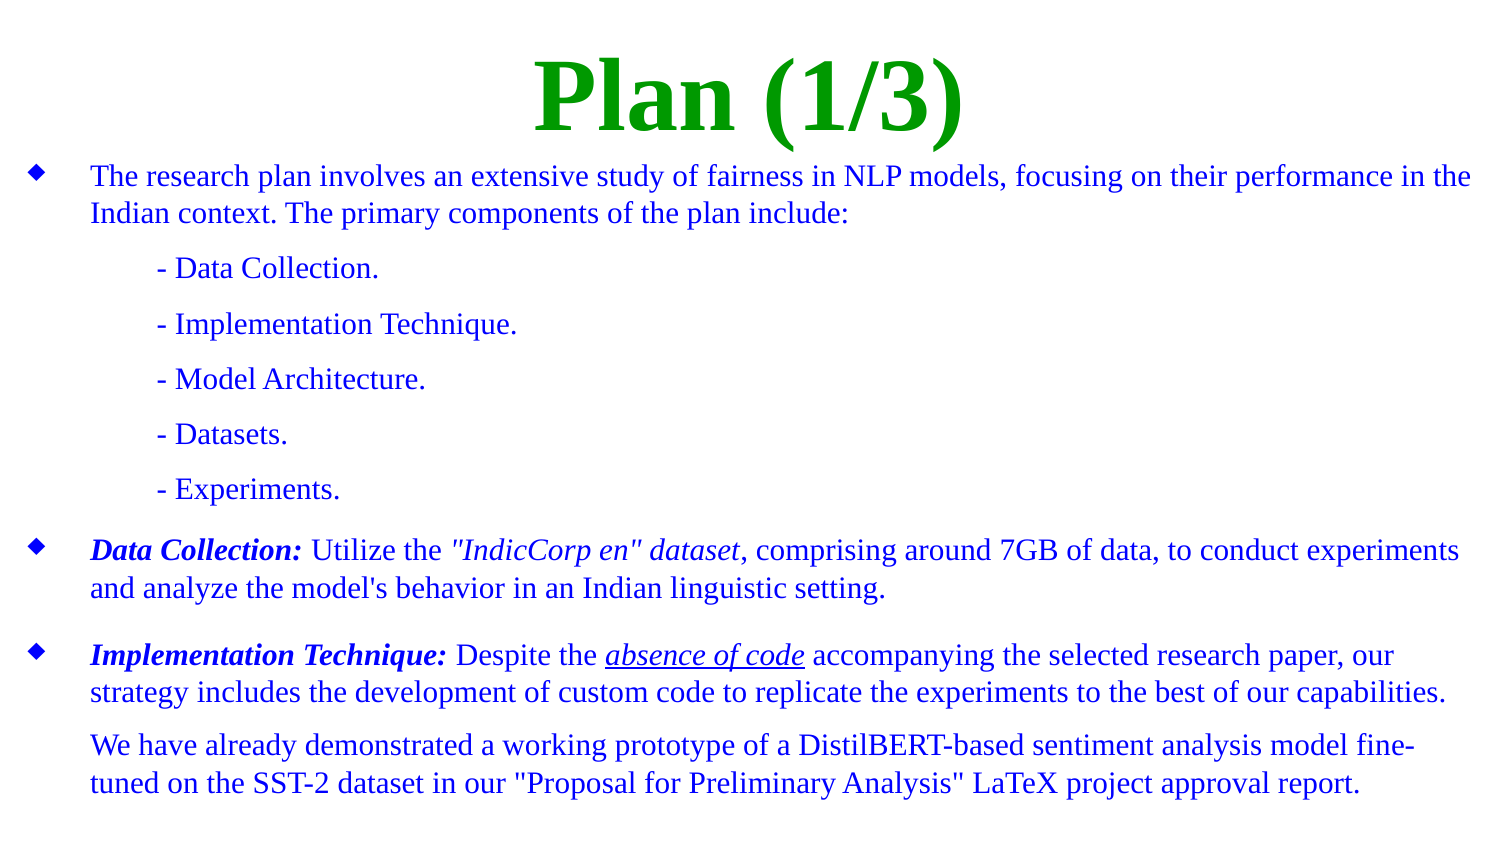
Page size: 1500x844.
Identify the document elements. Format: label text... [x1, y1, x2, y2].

title Plan (1/3) [0, 0, 1500, 147]
list The research plan involves an extensive study of fairness in NLP models, focusing on their performance in the Indian context. The primary components of the plan include: - Data Collection. - Implementation Technique. - Model Architecture. - Datasets. - Experiments. Data Collection: Utilize the "IndicCorp en" dataset, comprising around 7GB of data, to conduct experiments and analyze the model's behavior in an Indian linguistic setting. Implementation Technique: Despite the absence of code accompanying the selected research paper, our strategy includes the development of custom code to replicate the experiments to the best of our capabilities. We have already demonstrated a working prototype of a DistilBERT-based sentiment analysis model fine-tuned on the SST-2 dataset in our "Proposal for Preliminary Analysis" LaTeX project approval report. [0, 147, 1500, 844]
